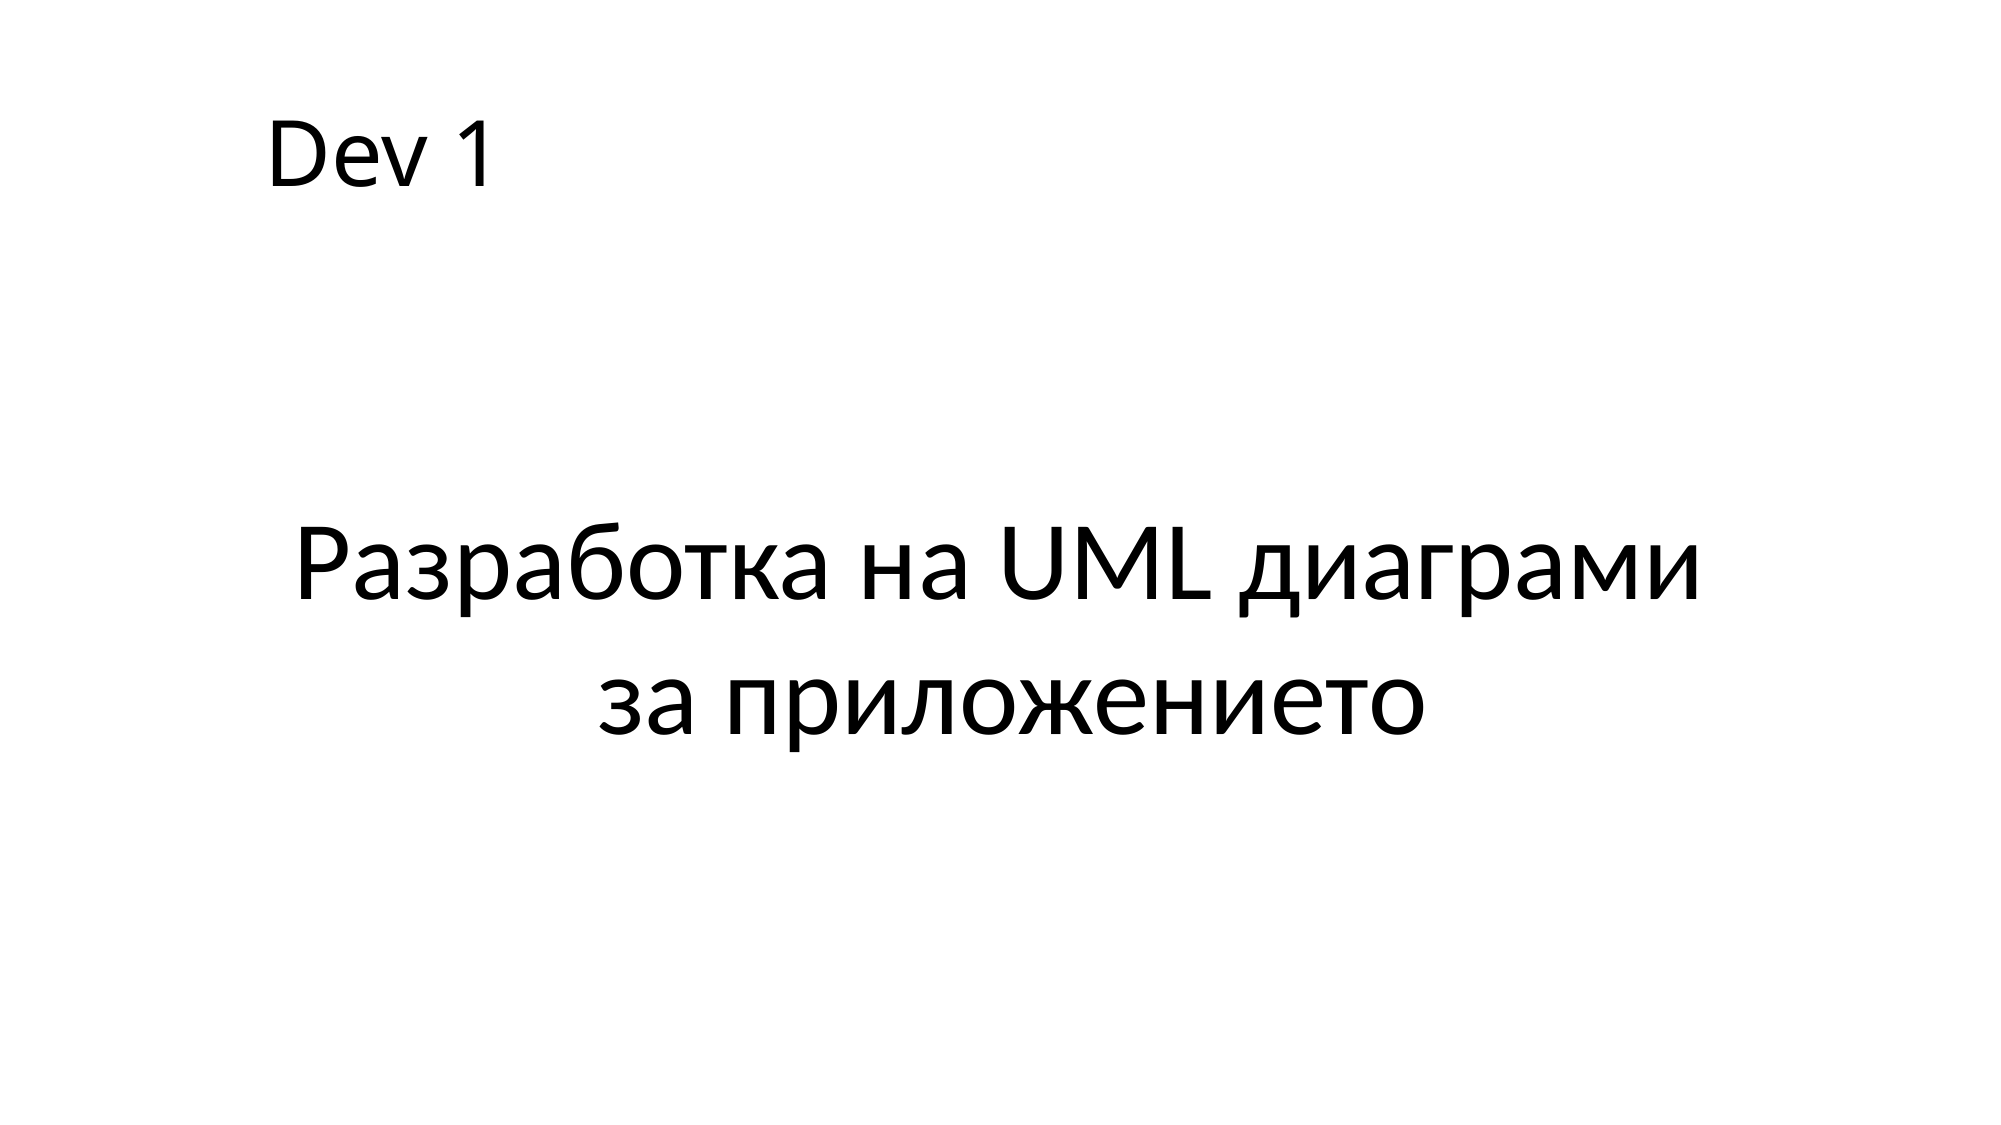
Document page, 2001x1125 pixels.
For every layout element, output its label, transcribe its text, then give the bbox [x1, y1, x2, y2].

title Dev 1 [249, 100, 1750, 263]
text_box Разработка на UML диаграми за приложението [194, 479, 1805, 765]
